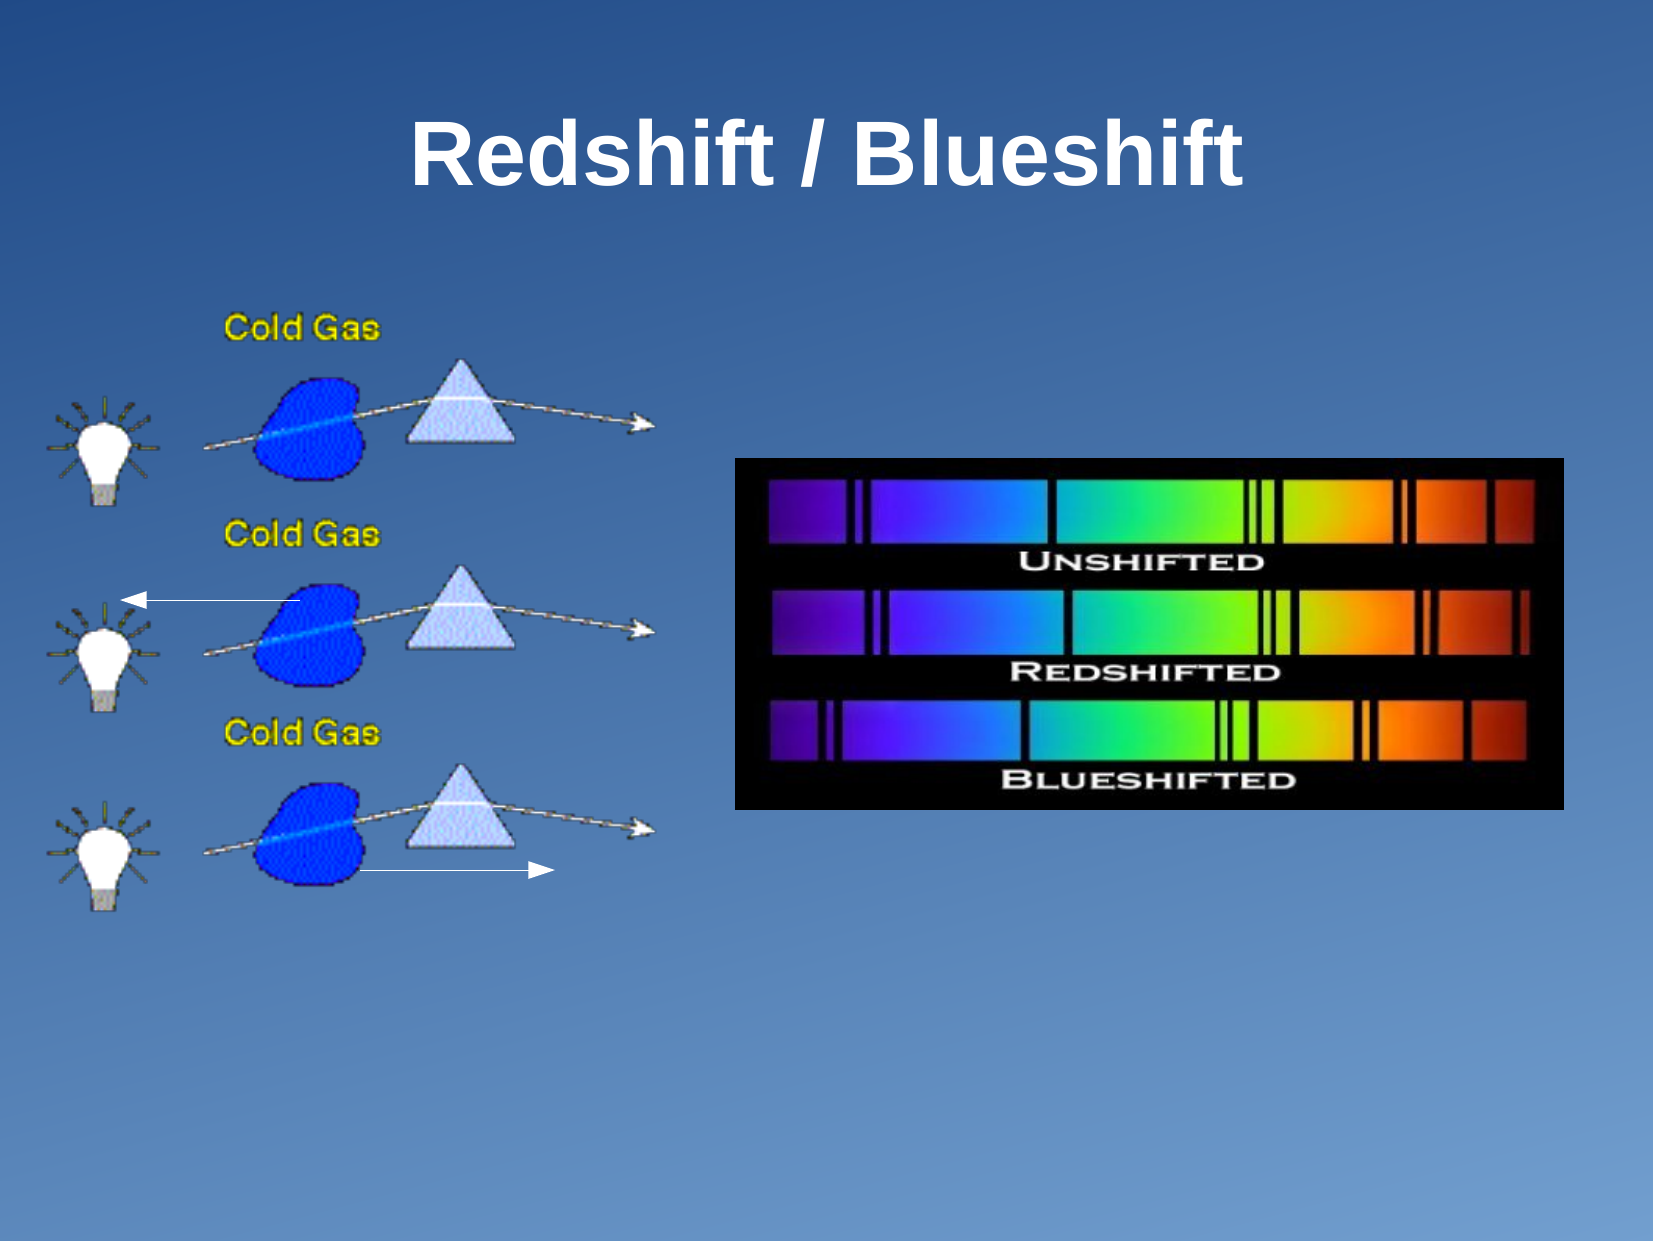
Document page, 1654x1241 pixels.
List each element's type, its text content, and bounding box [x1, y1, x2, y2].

title Redshift / Blueshift [83, 49, 1571, 258]
picture [735, 458, 1564, 811]
picture [17, 285, 691, 934]
